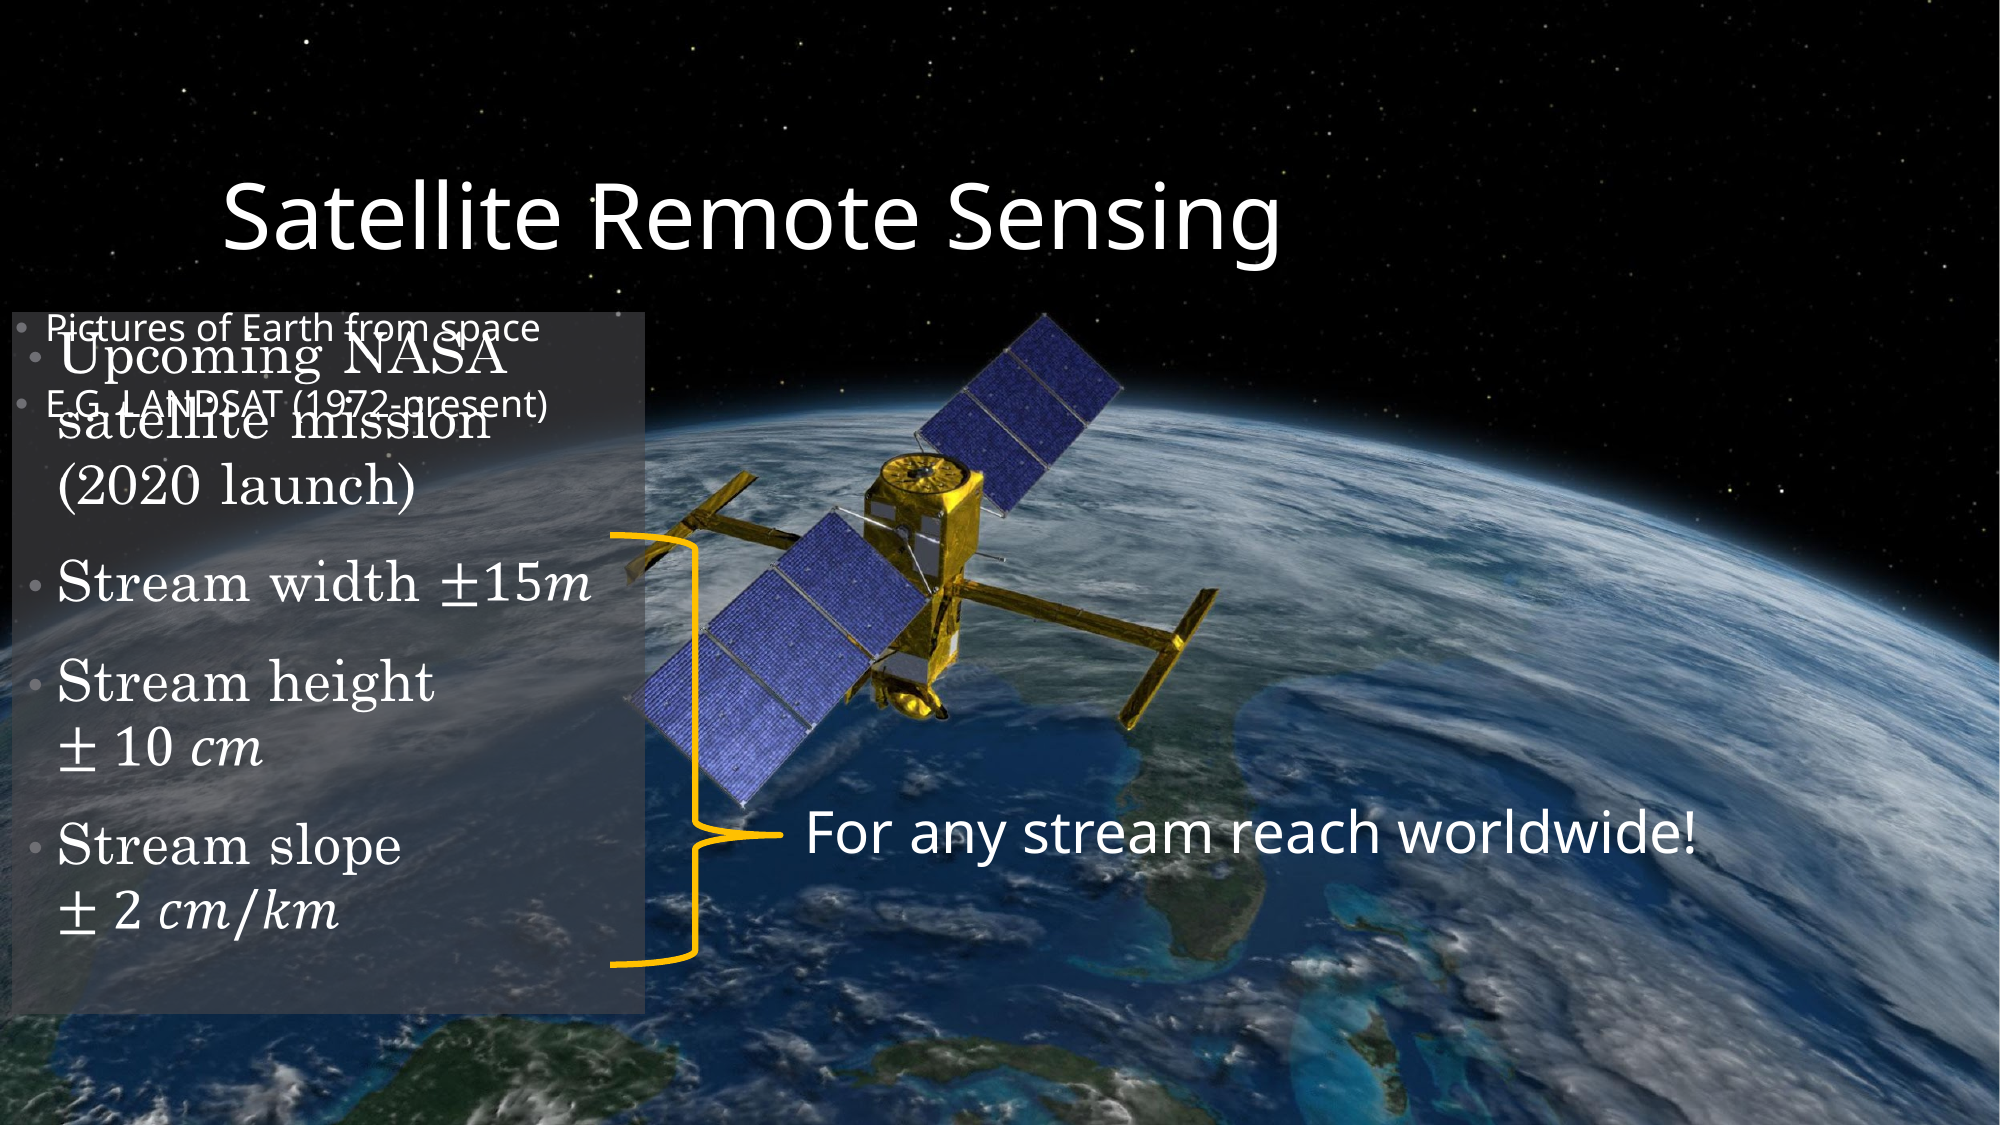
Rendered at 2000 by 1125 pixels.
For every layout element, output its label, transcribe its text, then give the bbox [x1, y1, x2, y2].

text_box For any stream reach worldwide! [789, 787, 1721, 874]
list Pictures of Earth from space E.G. LANDSAT (1972-present) [0, 299, 645, 1014]
picture [645, 540, 720, 960]
title Satellite Remote Sensing [206, 60, 1917, 278]
picture [0, 0, 2000, 1125]
